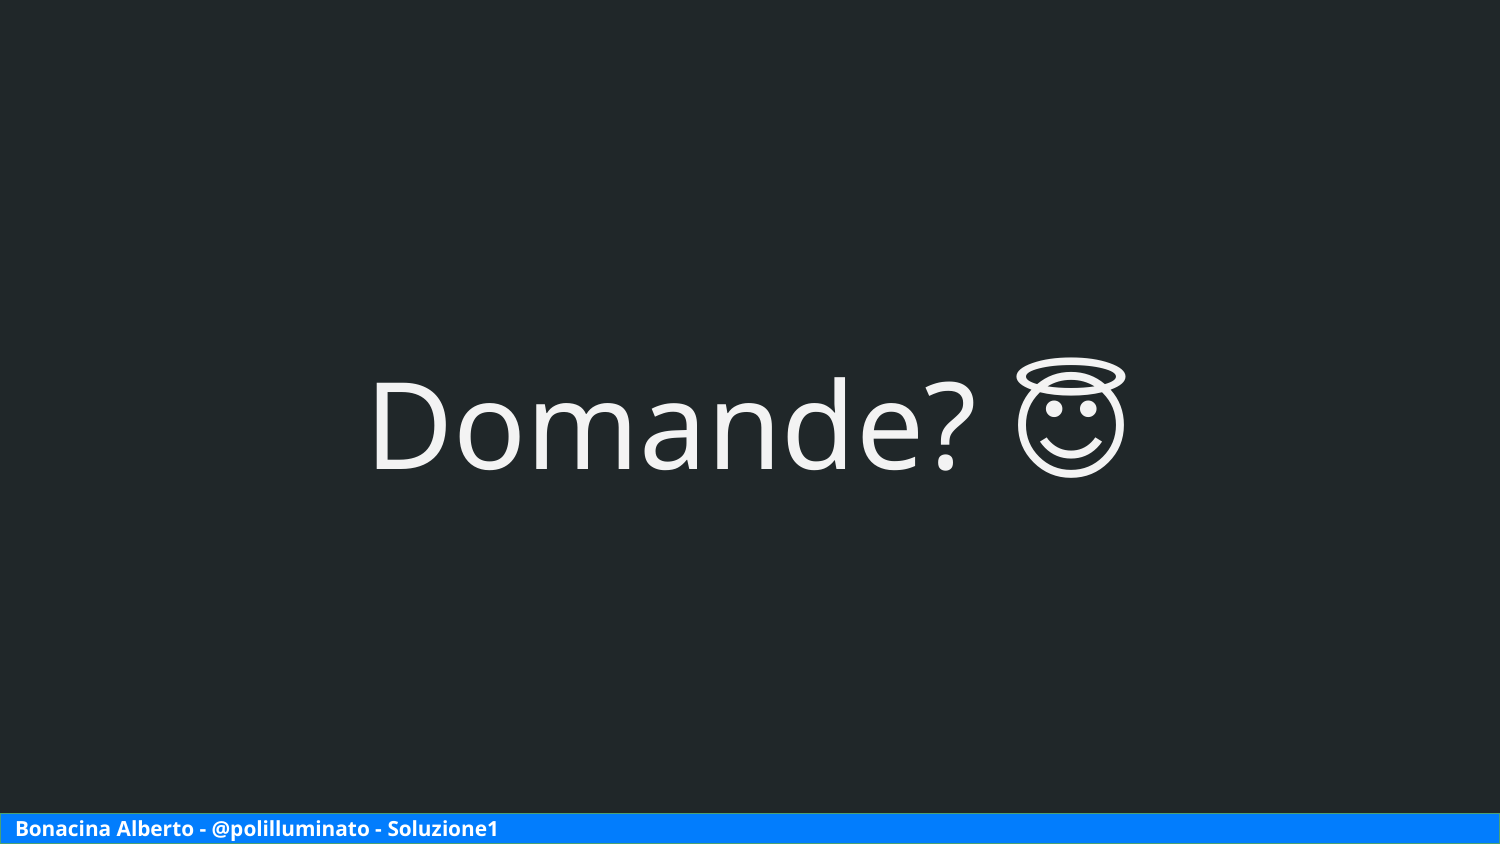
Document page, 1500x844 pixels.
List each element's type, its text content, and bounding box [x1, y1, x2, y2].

text_box Bonacina Alberto - @polilluminato - Soluzione1 [0, 800, 1500, 844]
text_box Domande? 😇 [285, 333, 1215, 509]
